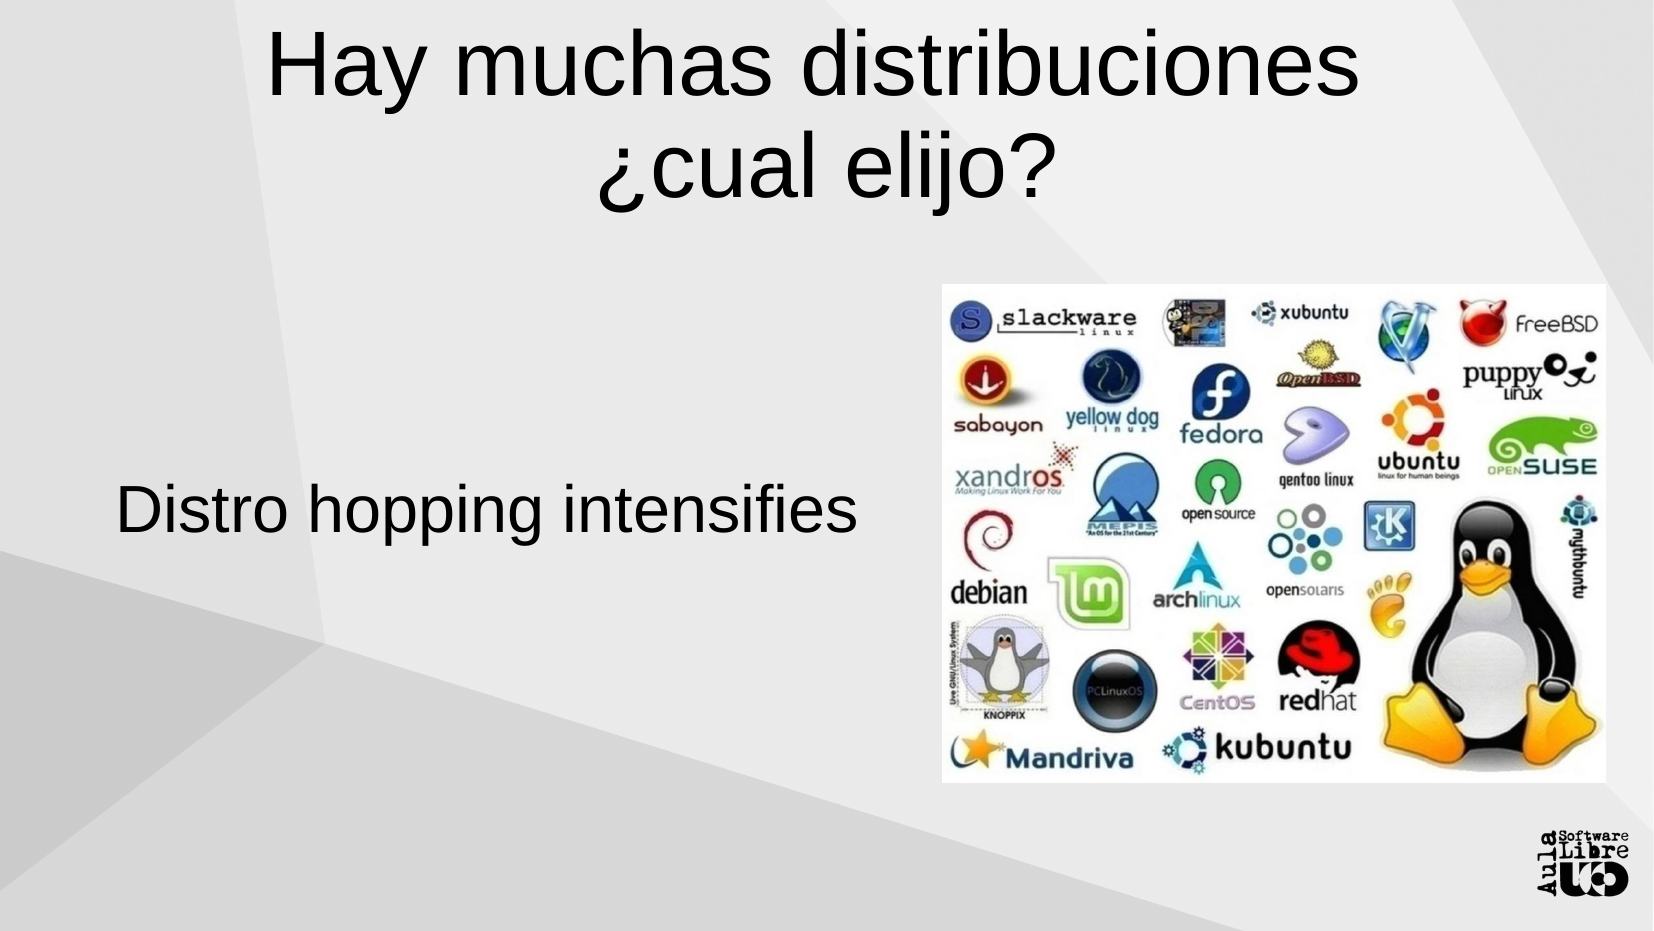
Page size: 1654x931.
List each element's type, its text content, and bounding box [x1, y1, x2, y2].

picture [0, 0, 1654, 931]
title Hay muchas distribuciones ¿cual elijo? [82, 12, 1571, 218]
subtitle Distro hopping intensifies [90, 240, 886, 780]
